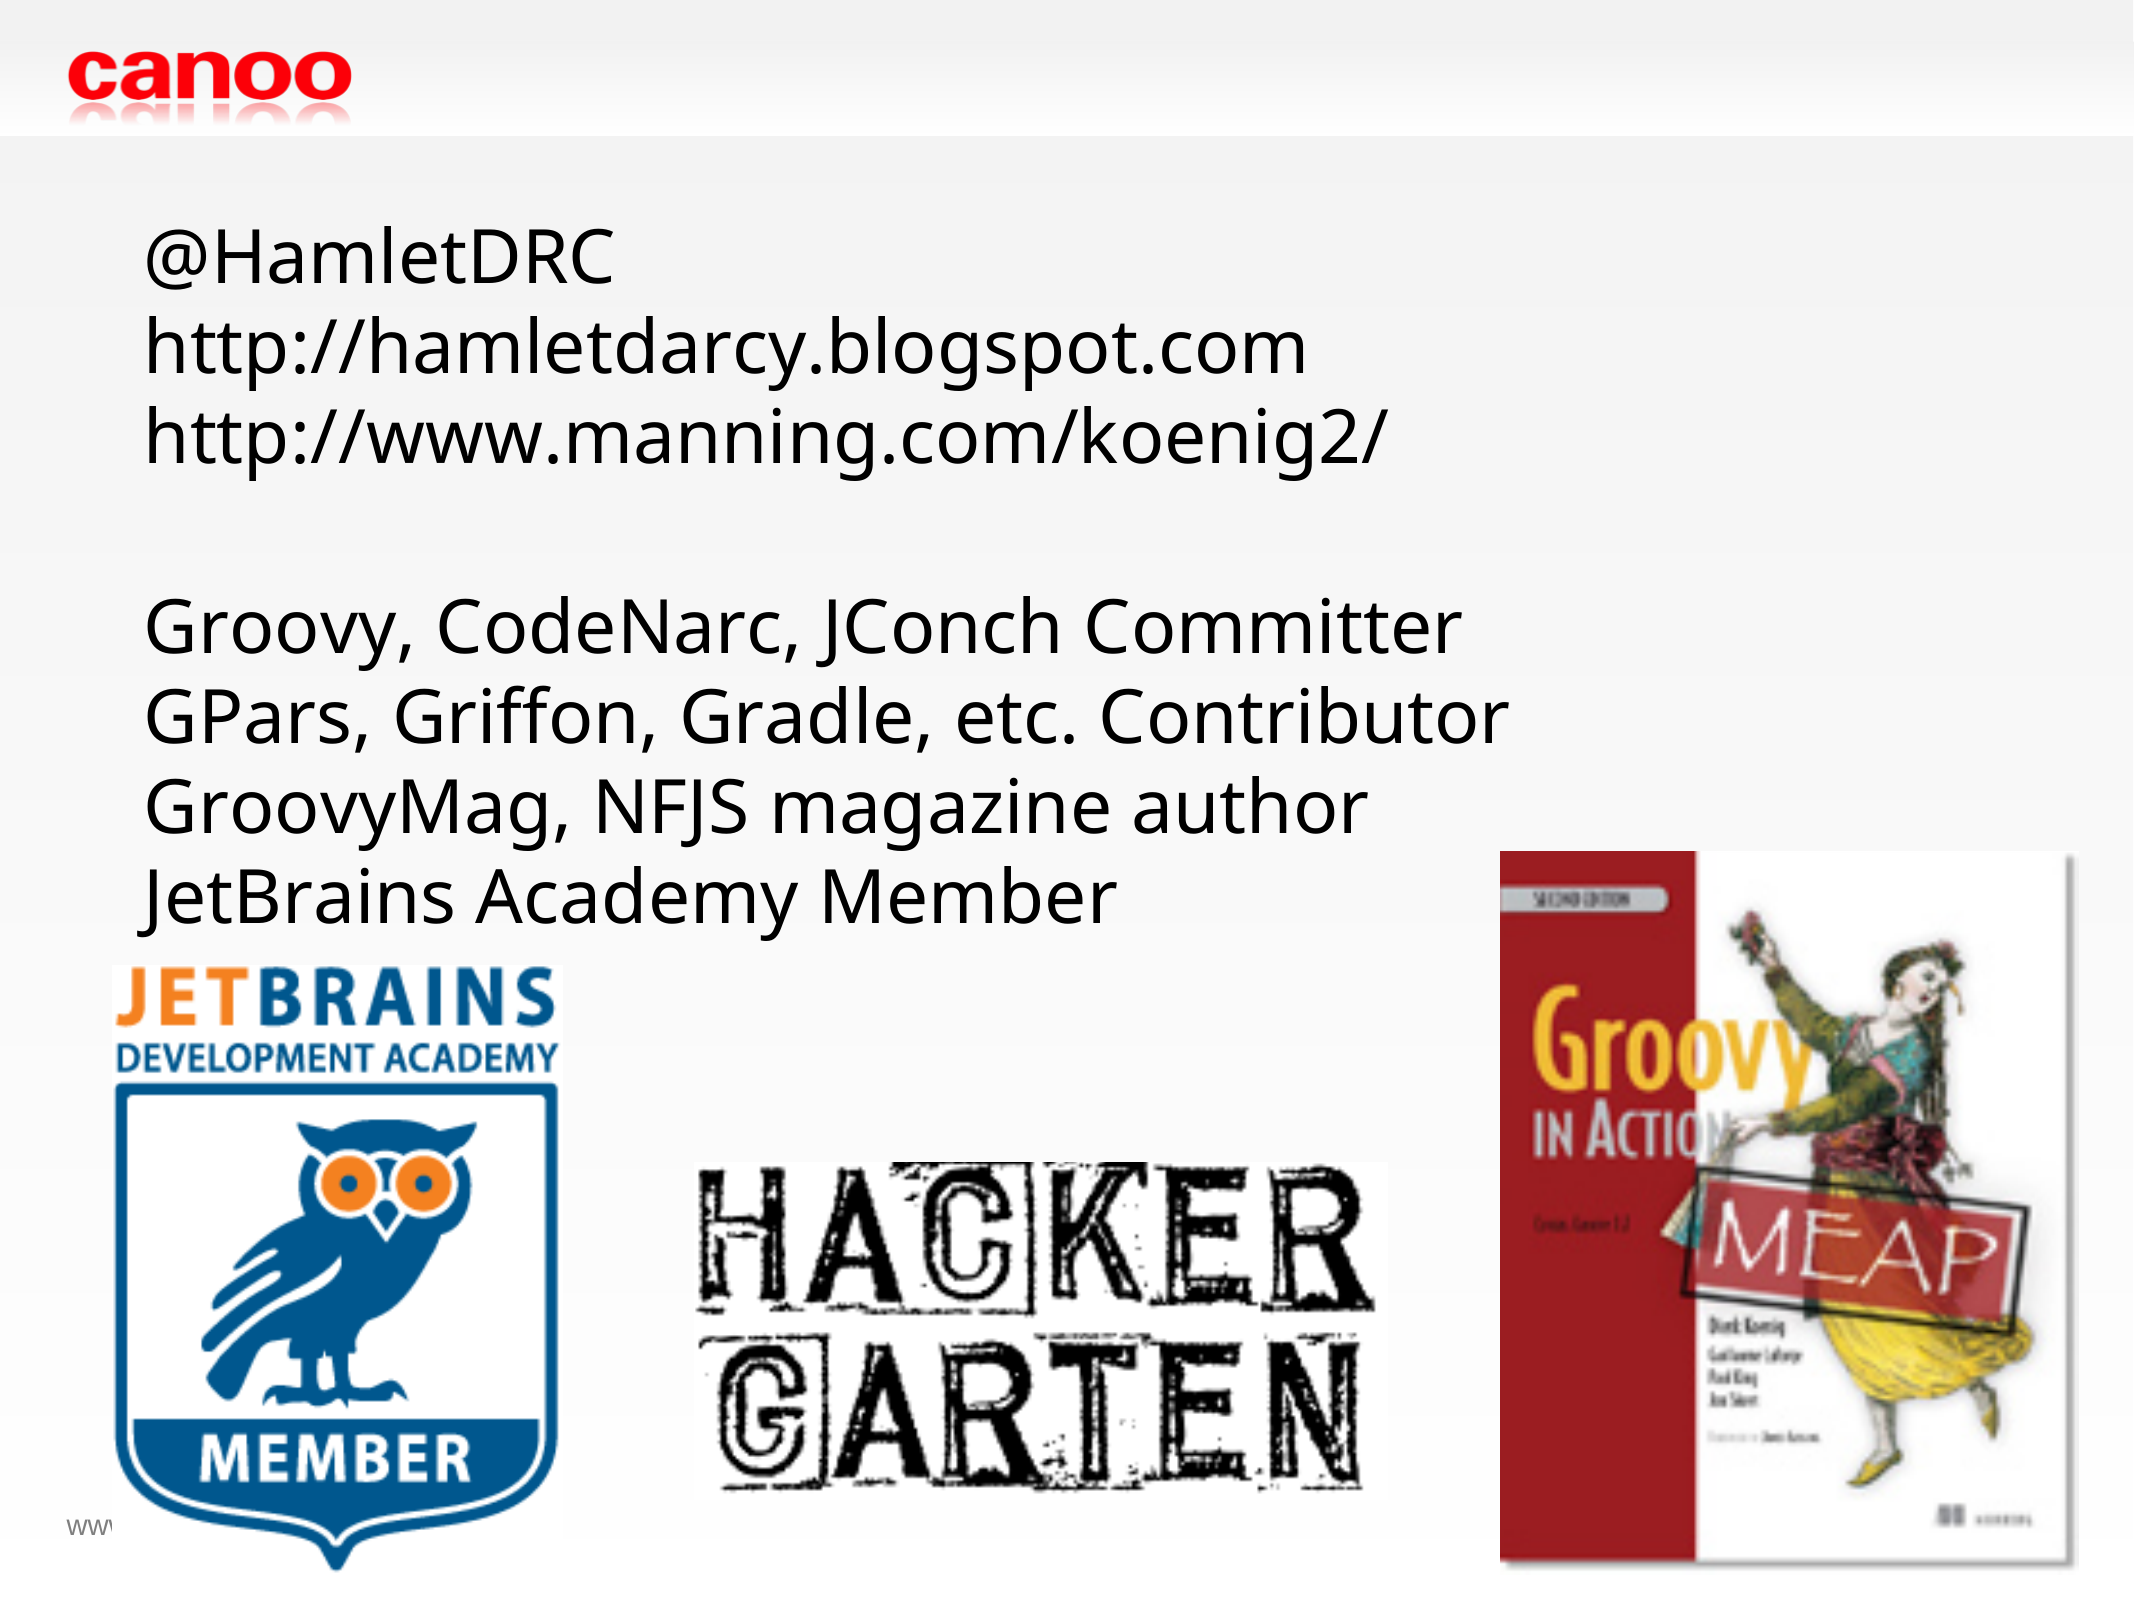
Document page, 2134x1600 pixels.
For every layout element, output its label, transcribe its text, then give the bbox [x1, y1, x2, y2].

text_box @HamletDRC http://hamletdarcy.blogspot.com http://www.manning.com/koenig2/ Groovy, CodeNarc, JConch Committer GPars, Griffon, Gradle, etc. Contributor GroovyMag, NFJS magazine author JetBrains Academy Member [129, 201, 2005, 1448]
picture [694, 1162, 1388, 1501]
picture [65, 48, 353, 154]
picture [112, 965, 563, 1576]
picture [1500, 851, 2079, 1576]
